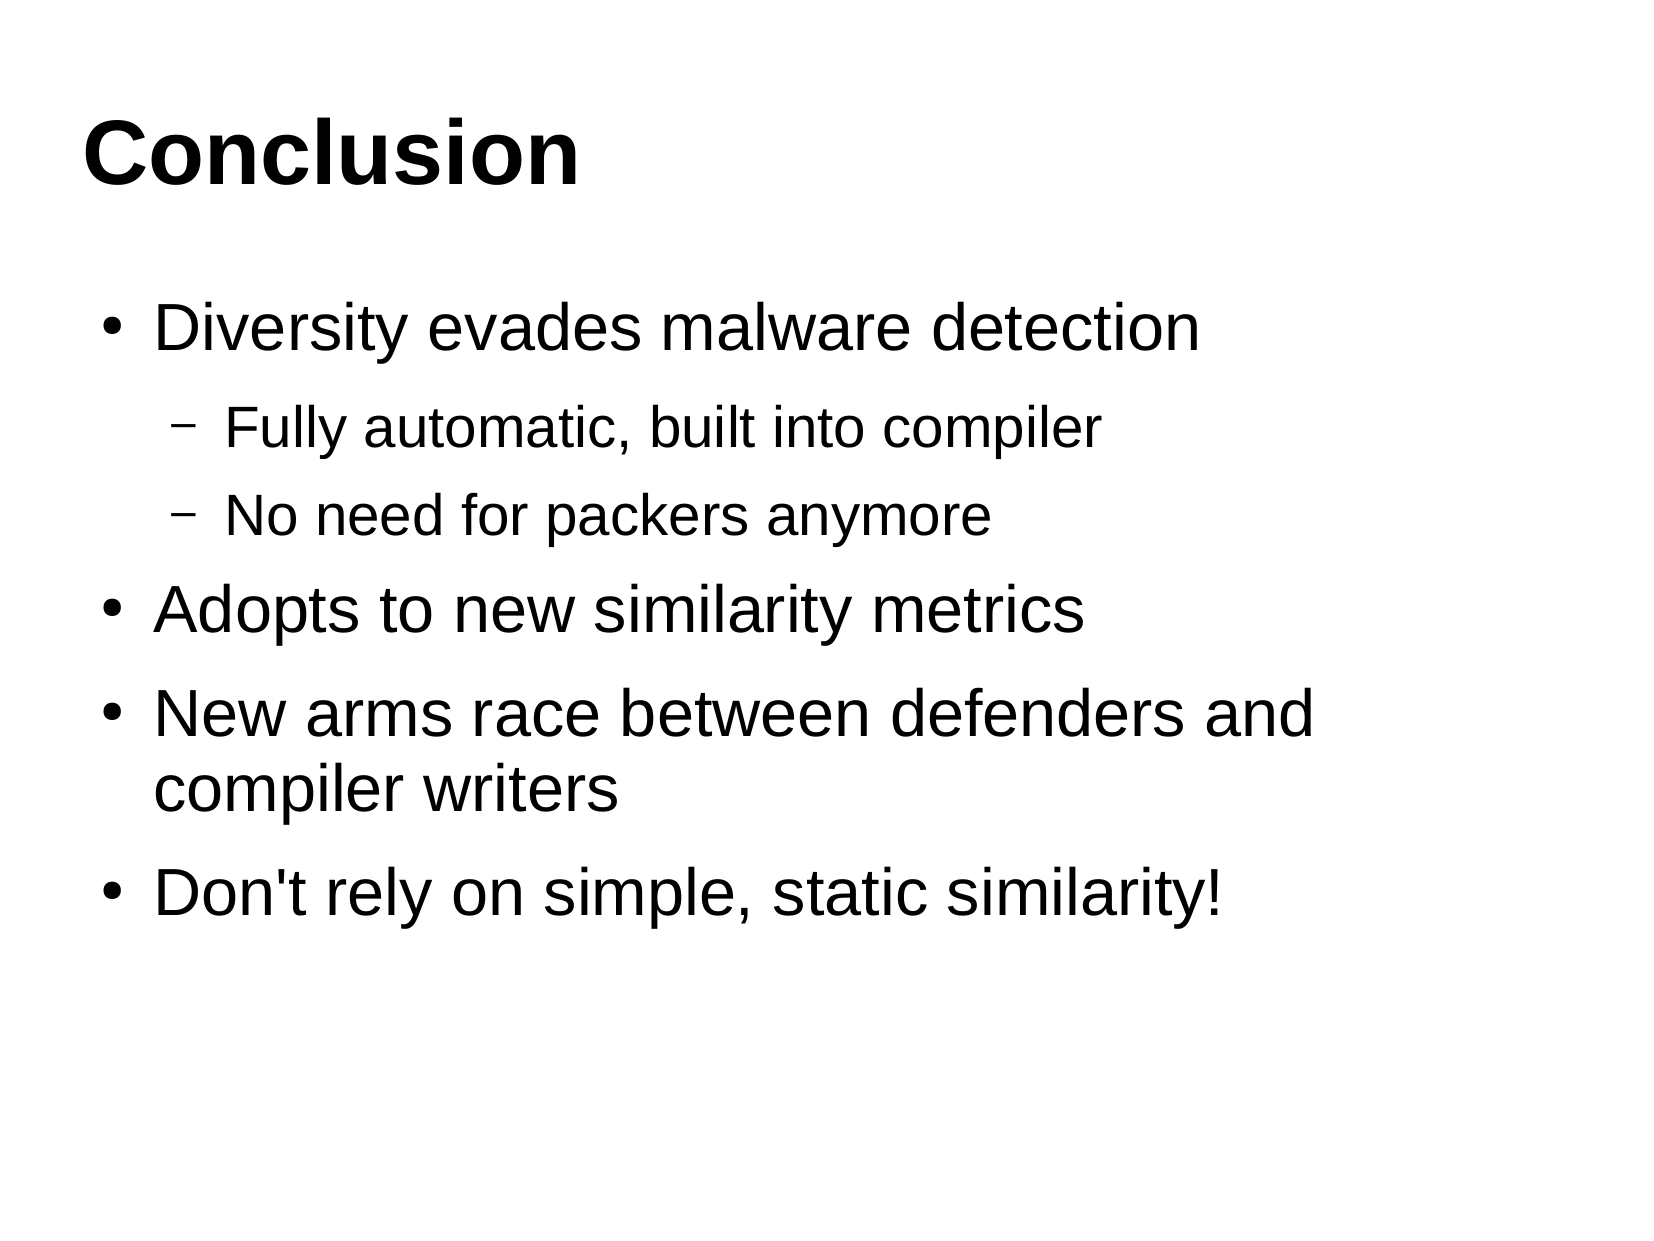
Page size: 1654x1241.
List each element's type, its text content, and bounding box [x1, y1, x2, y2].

list Diversity evades malware detection Fully automatic, built into compiler No need for packers anymore Adopts to new similarity metrics New arms race between defenders and compiler writers Don't rely on simple, static similarity! [82, 290, 1571, 1081]
title Conclusion [82, 49, 1571, 257]
